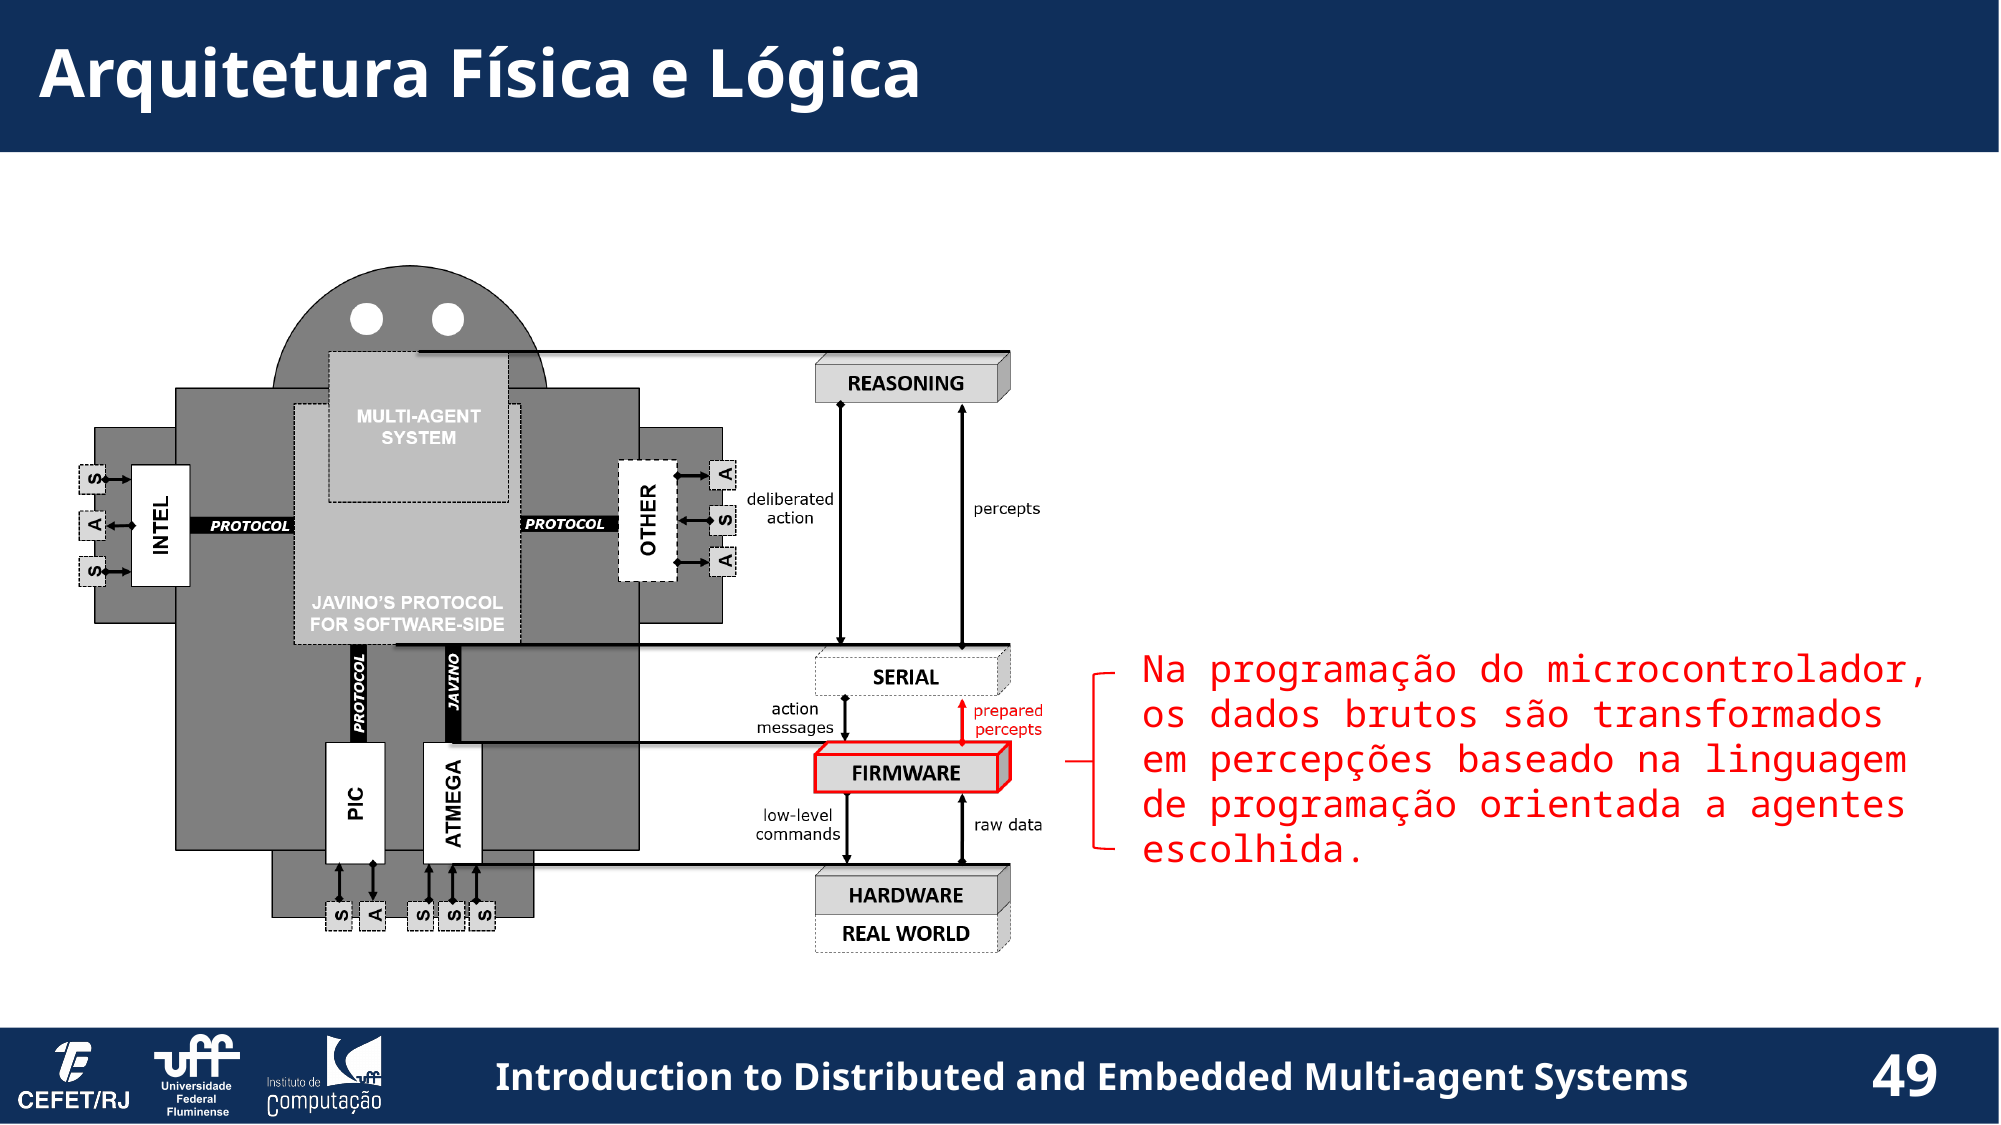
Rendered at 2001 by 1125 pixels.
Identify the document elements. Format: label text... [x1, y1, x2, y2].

picture [18, 1021, 129, 1125]
text_box [1093, 672, 1115, 849]
picture [265, 1033, 383, 1117]
text_box Na programação do microcontrolador, os dados brutos são transformados em percepções baseado na linguagem de programação orientada a agentes escolhida. [1127, 637, 1949, 878]
picture [153, 1033, 241, 1121]
picture [77, 265, 1065, 961]
text_box Arquitetura Física e Lógica [25, 23, 1998, 116]
